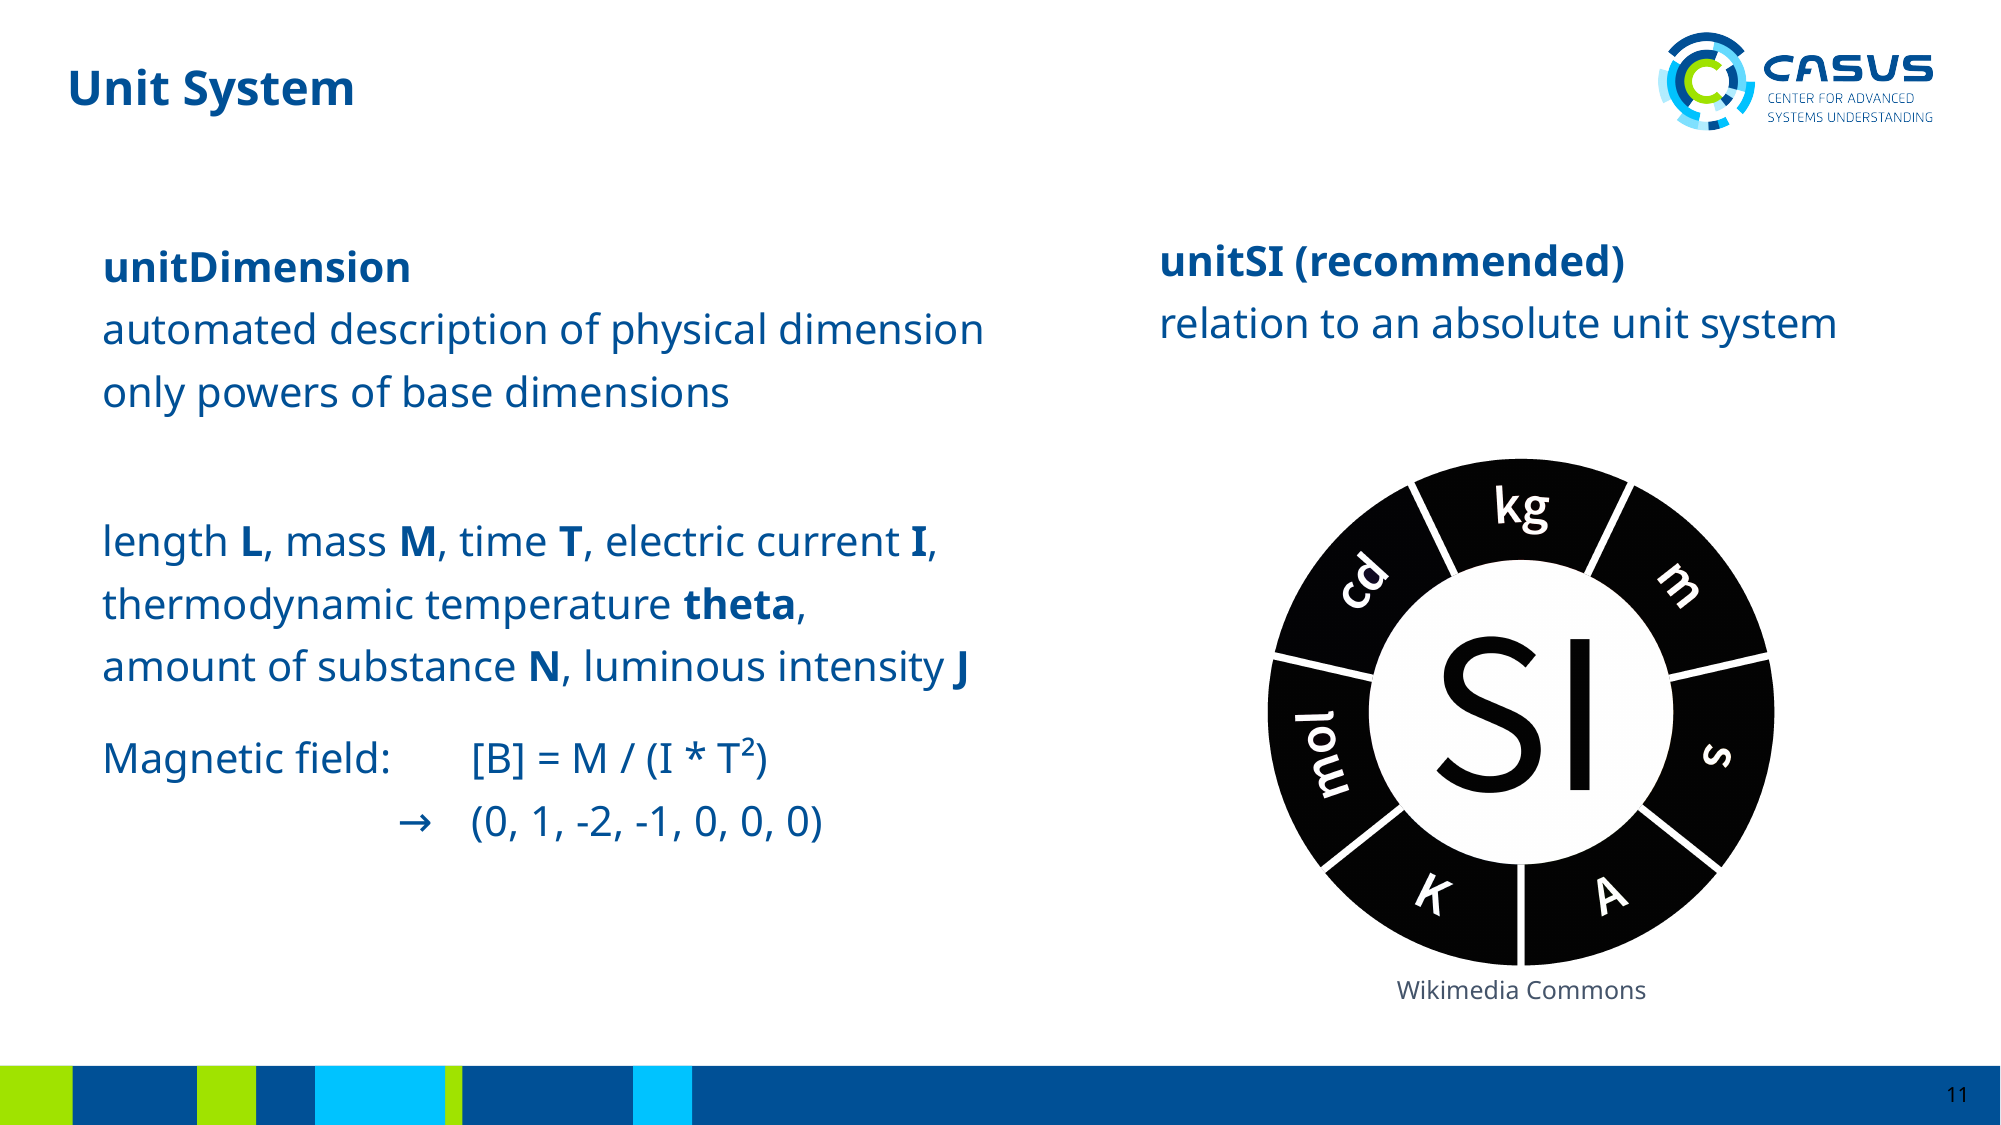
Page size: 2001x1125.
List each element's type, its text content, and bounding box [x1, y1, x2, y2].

picture [1658, 32, 1933, 131]
list unitSI (recommended) relation to an absolute unit system [1159, 225, 1879, 401]
list unitDimension automated description of physical dimension only powers of base dimensions length L, mass M, time T, electric current I, thermodynamic temperature theta, amount of substance N, luminous intensity J Magnetic field: [B] = M / (I * T²) → (0, 1, -2, -1, 0, 0, 0) [102, 231, 1079, 948]
picture [1255, 446, 1787, 978]
title Unit System [66, 54, 1621, 123]
list Wikimedia Commons [1376, 969, 1667, 1017]
